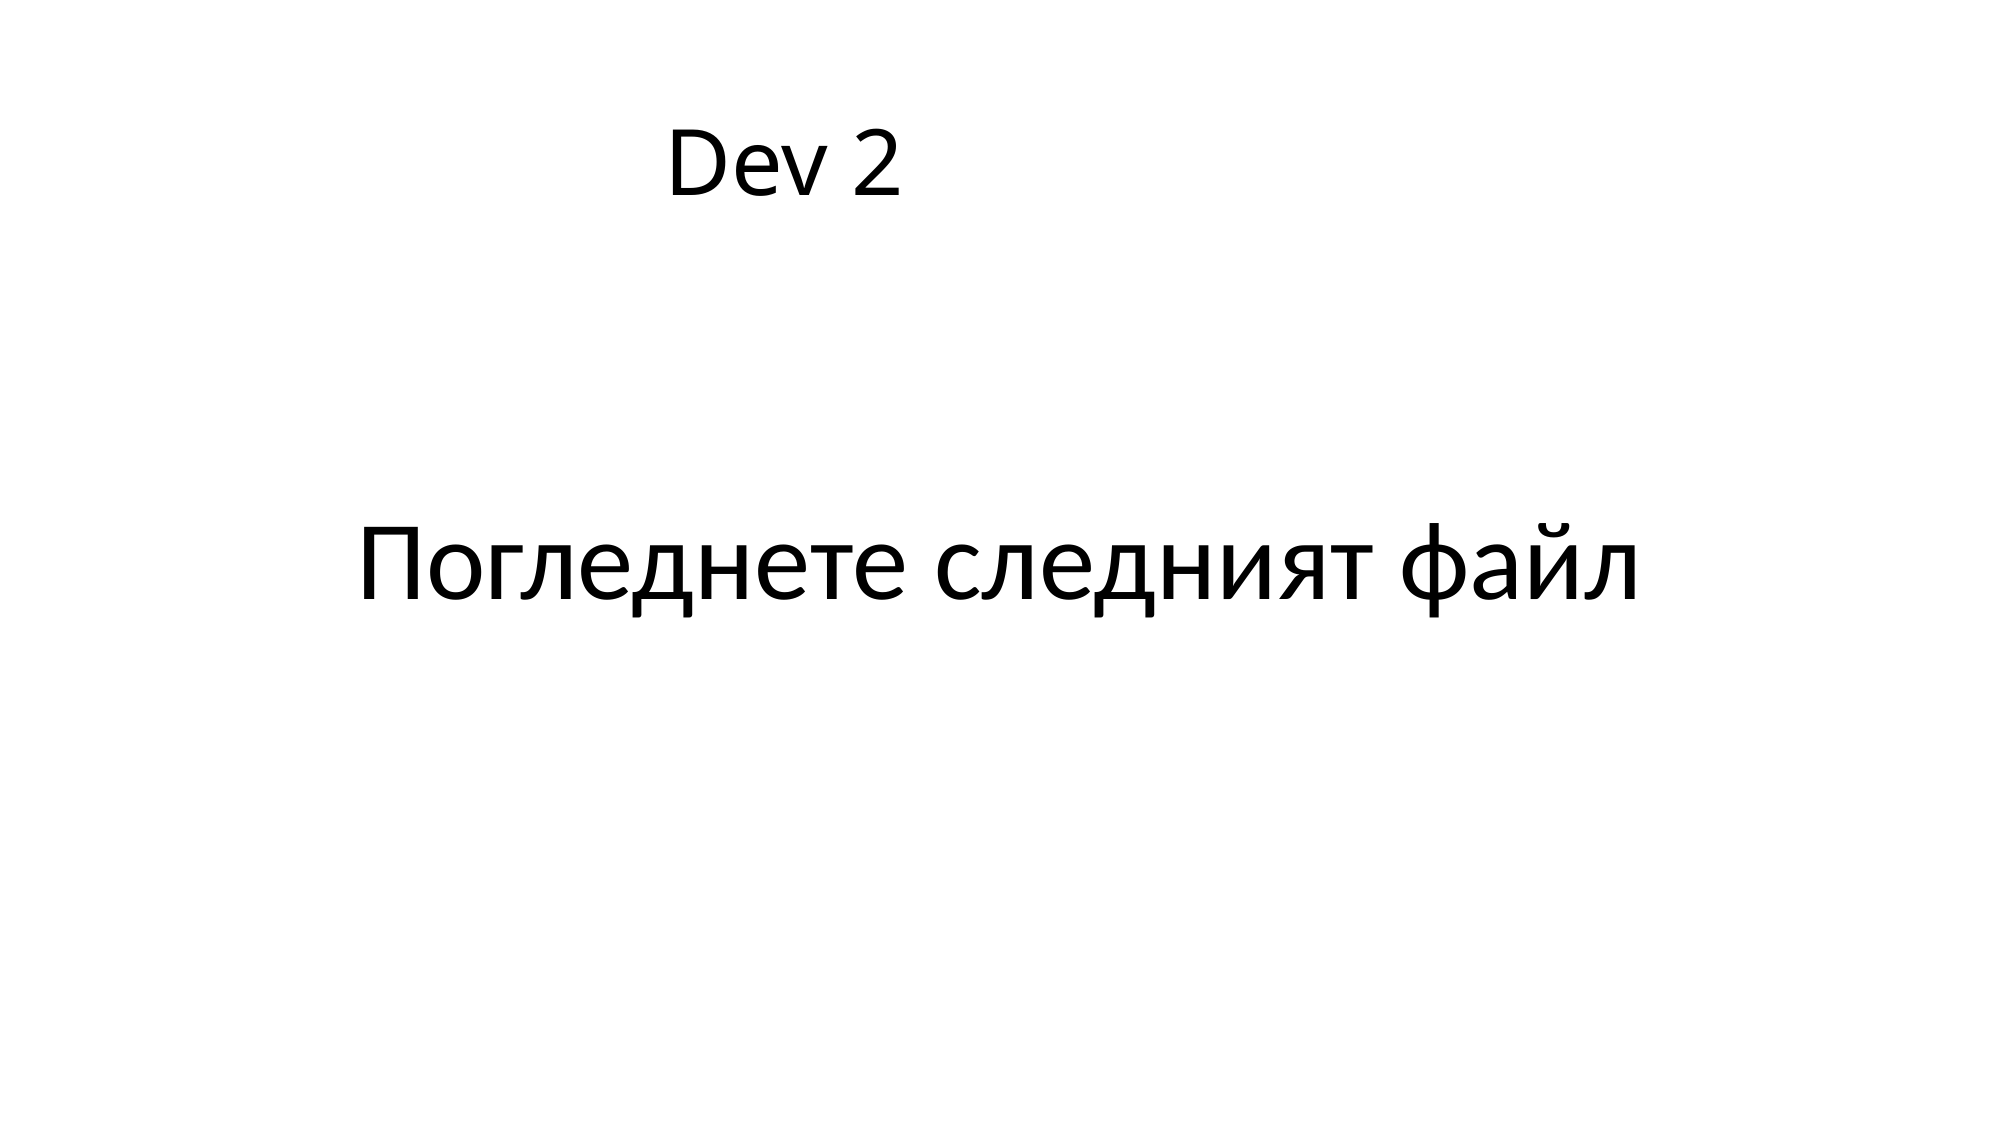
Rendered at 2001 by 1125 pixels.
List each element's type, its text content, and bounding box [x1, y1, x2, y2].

title Dev 2 [649, 109, 2000, 272]
text_box Погледнете следният файл [194, 479, 1805, 630]
